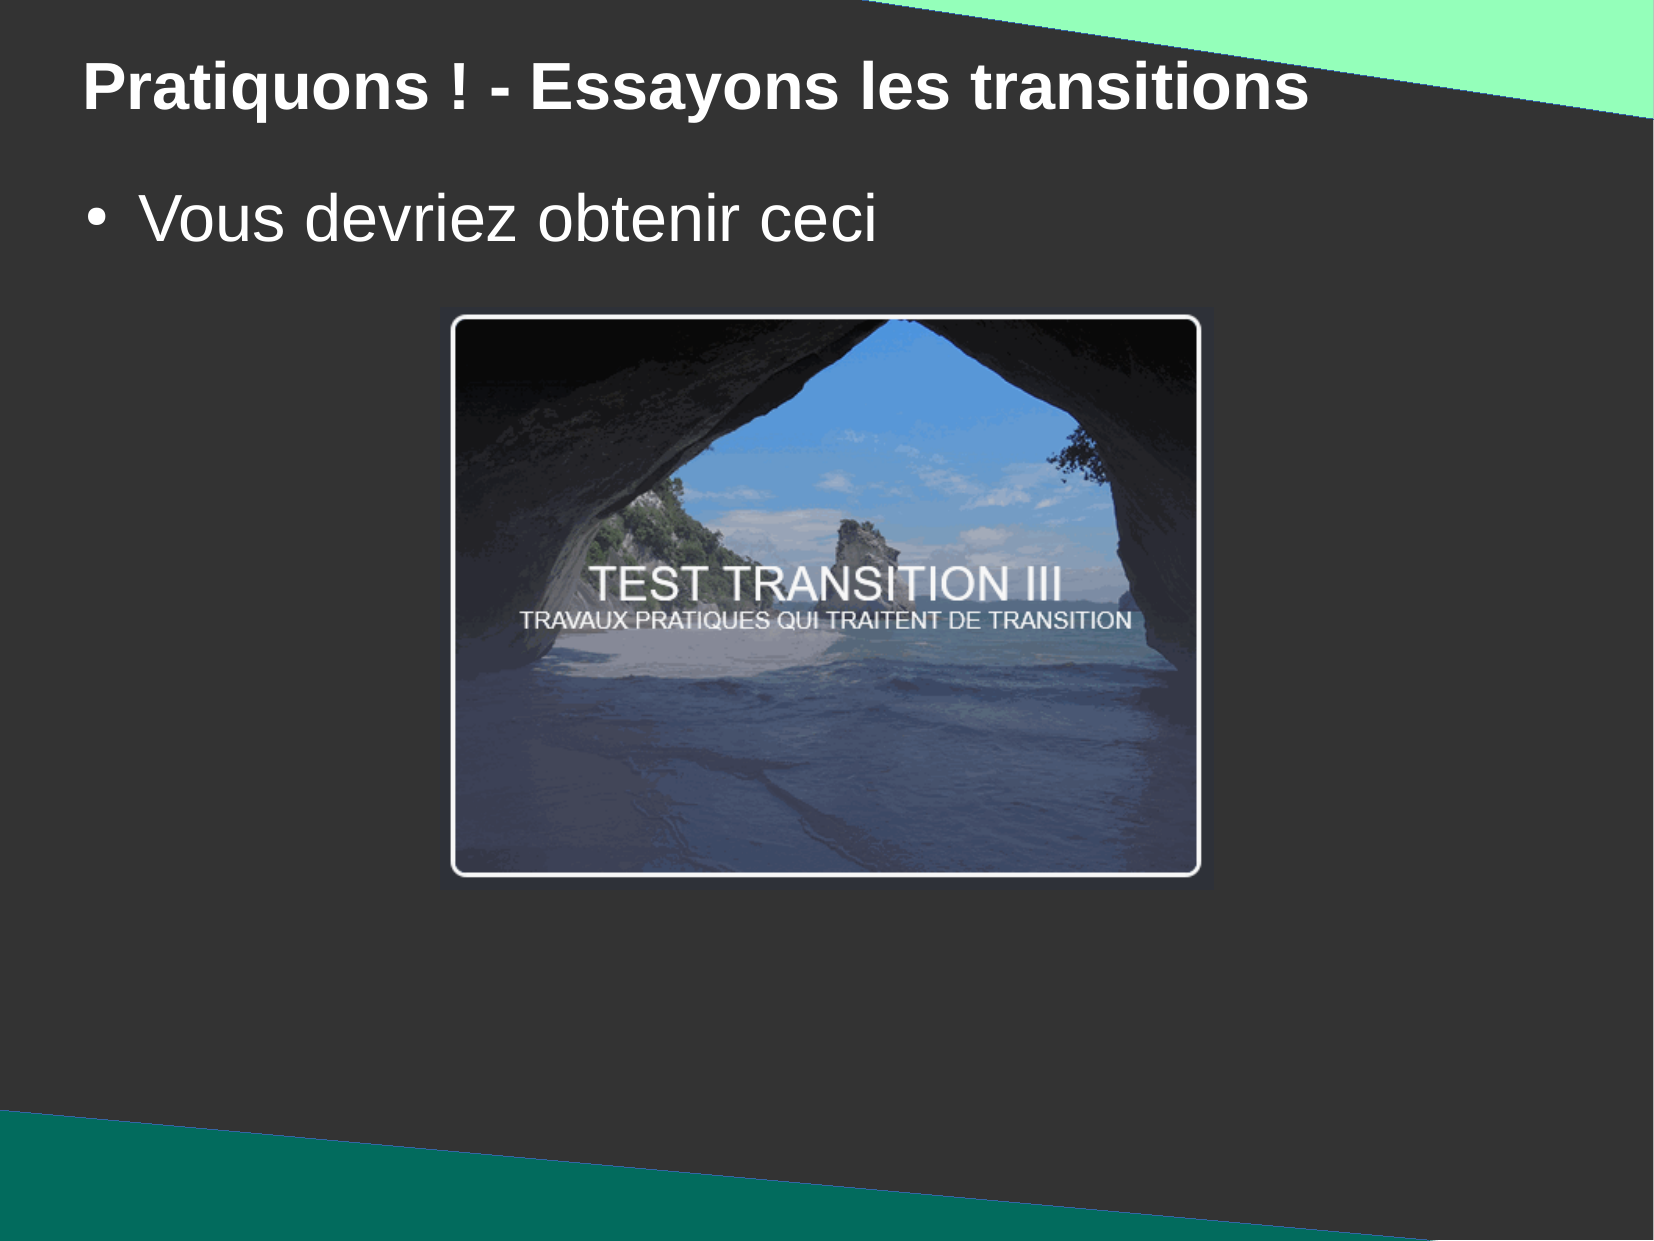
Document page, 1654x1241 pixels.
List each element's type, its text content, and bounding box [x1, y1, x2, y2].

text_box [862, 0, 1654, 120]
picture [440, 307, 1214, 890]
list Vous devriez obtenir ceci [67, 180, 1607, 378]
title Pratiquons ! - Essayons les transitions [82, 49, 1630, 199]
